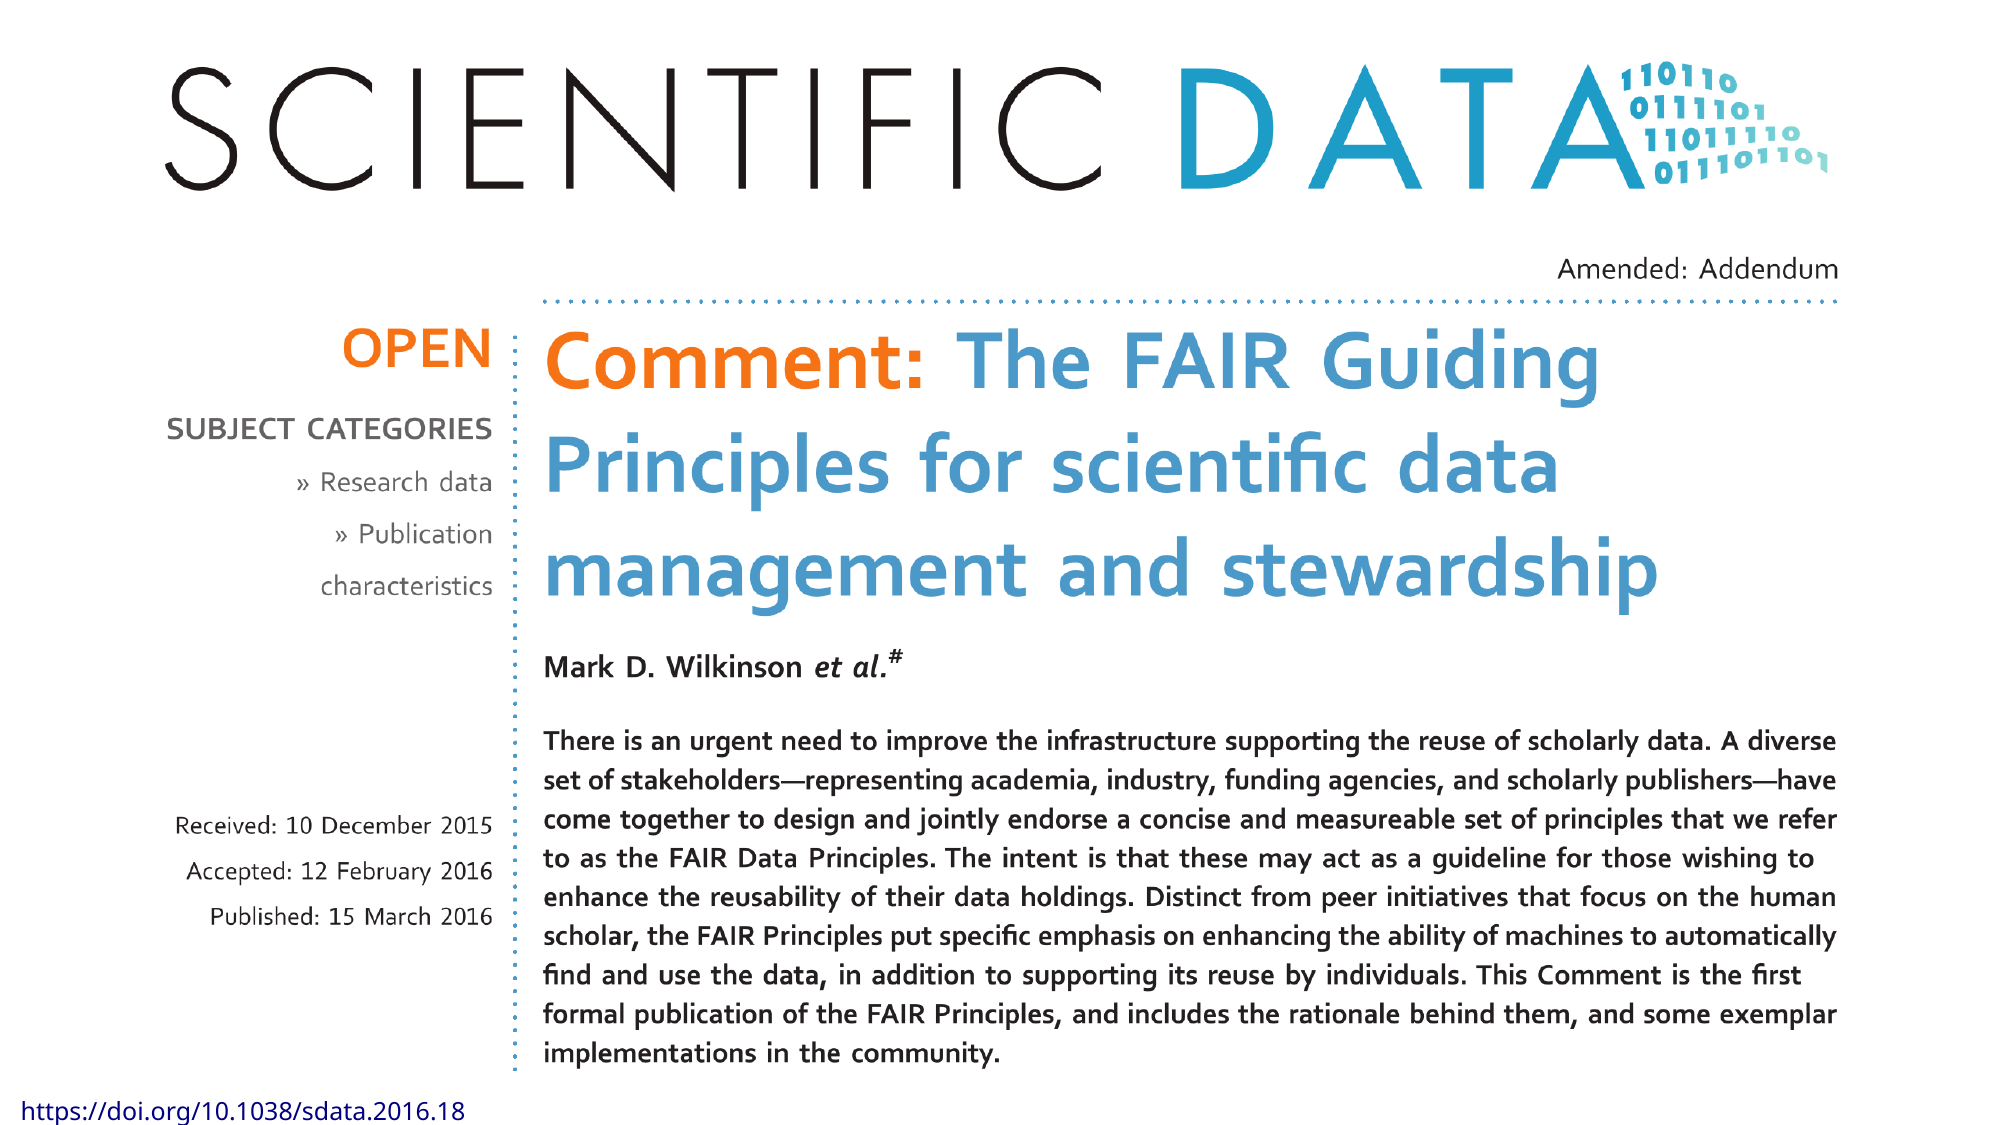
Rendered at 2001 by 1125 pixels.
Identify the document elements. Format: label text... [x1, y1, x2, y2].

picture [151, 47, 1849, 1078]
text_box https://doi.org/10.1038/sdata.2016.18 [5, 1086, 418, 1125]
